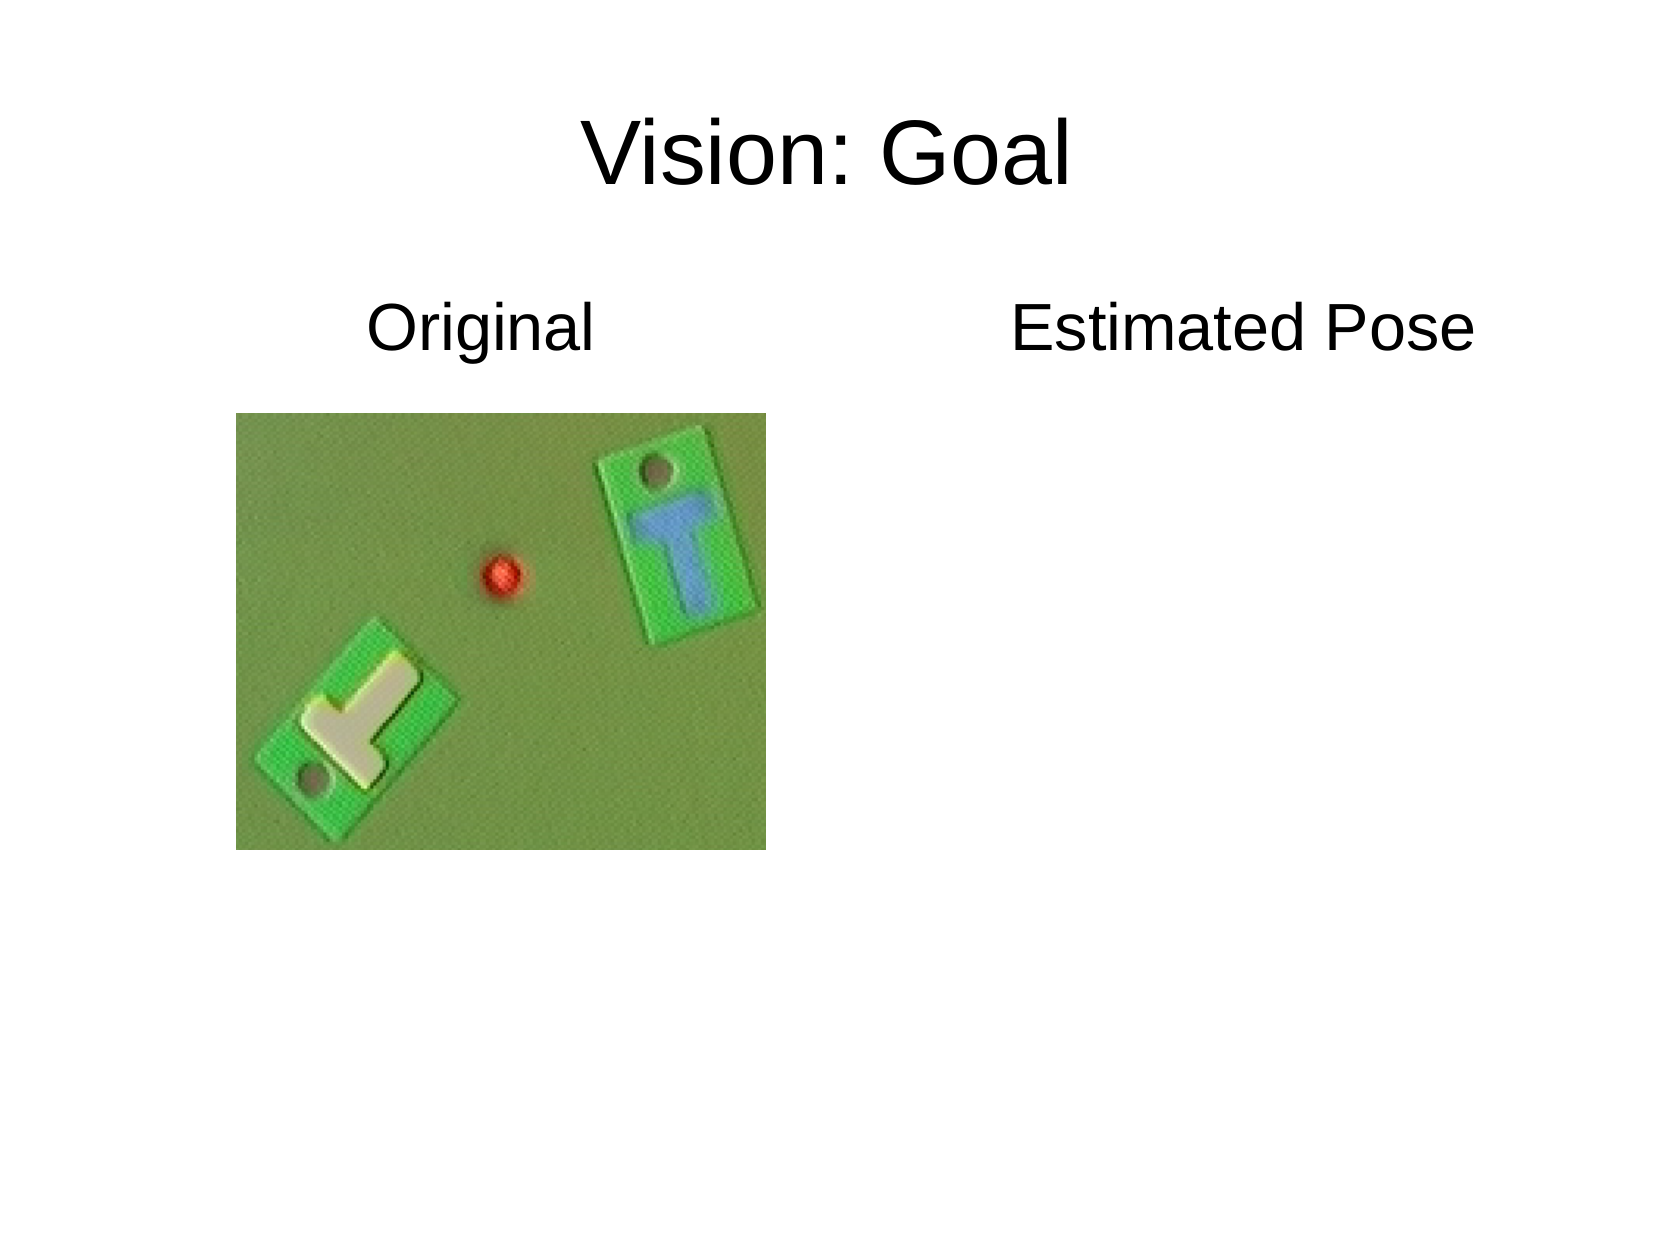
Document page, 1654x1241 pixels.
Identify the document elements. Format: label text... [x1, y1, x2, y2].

title Vision: Goal [82, 49, 1571, 257]
list Original [82, 290, 809, 1094]
list Estimated Pose [845, 290, 1572, 1094]
picture [236, 413, 766, 850]
